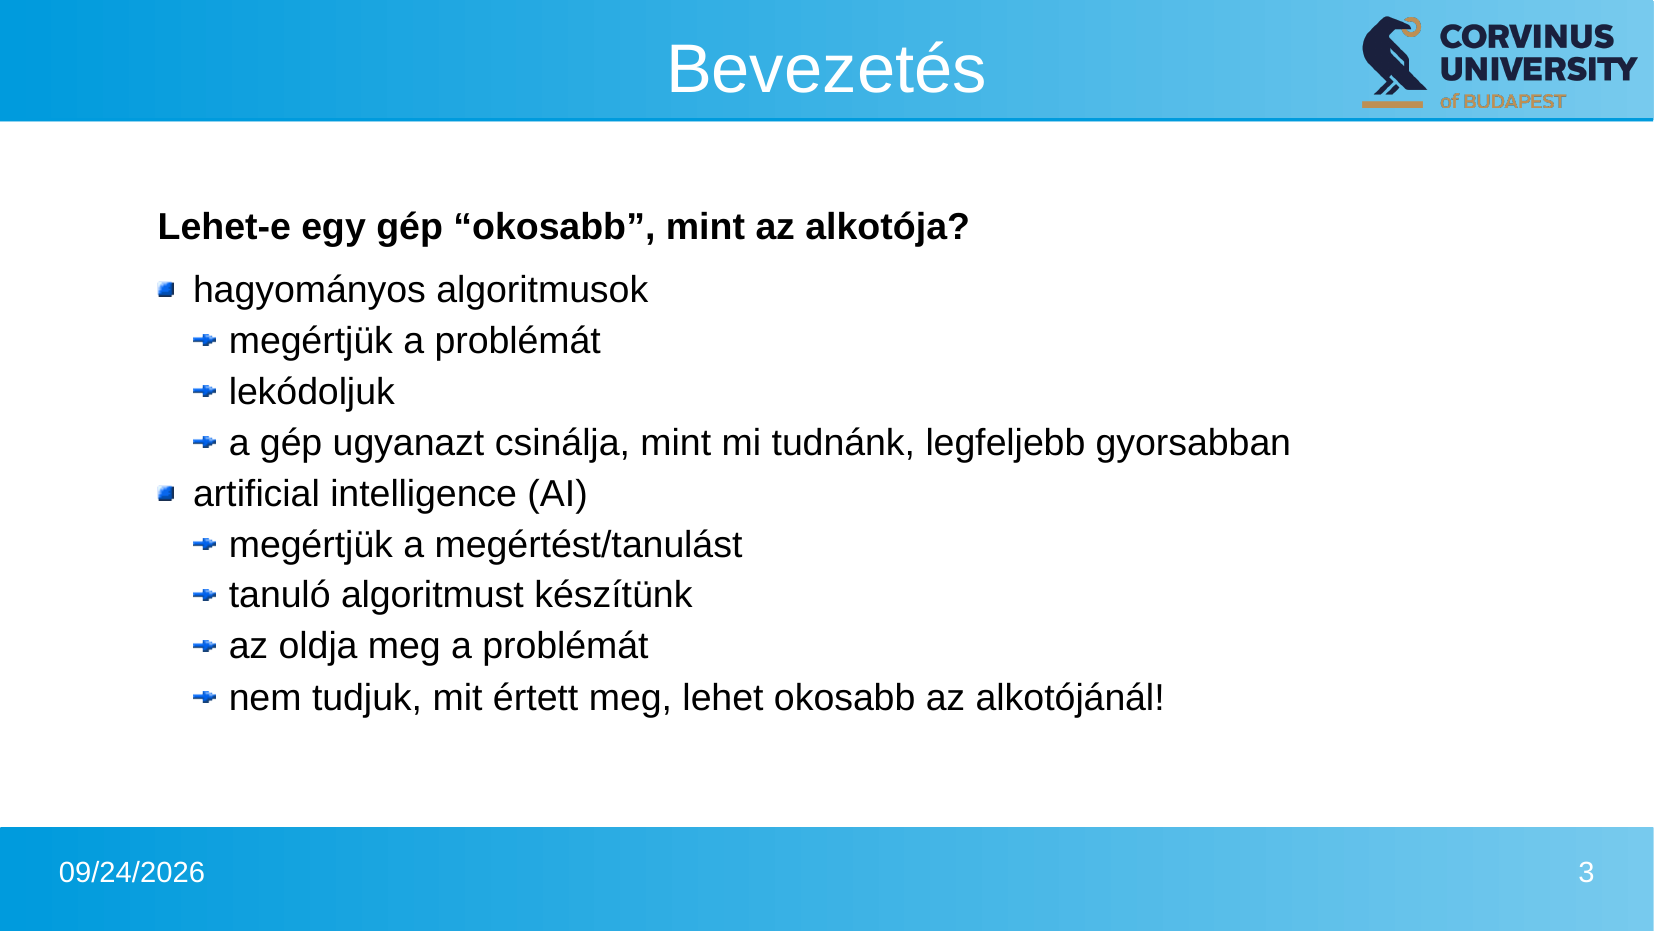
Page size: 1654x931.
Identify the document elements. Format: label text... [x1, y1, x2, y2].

text_box Lehet-e egy gép “okosabb”, mint az alkotója? hagyományos algoritmusok megértjük a problémát lekódoljuk a gép ugyanazt csinálja, mint mi tudnánk, legfeljebb gyorsabban artificial intelligence (AI) megértjük a megértést/tanulást tanuló algoritmust készítünk az oldja meg a problémát nem tudjuk, mit értett meg, lehet okosabb az alkotójánál! [143, 197, 1508, 726]
title Bevezetés [59, 29, 1362, 108]
picture [1362, 16, 1638, 109]
